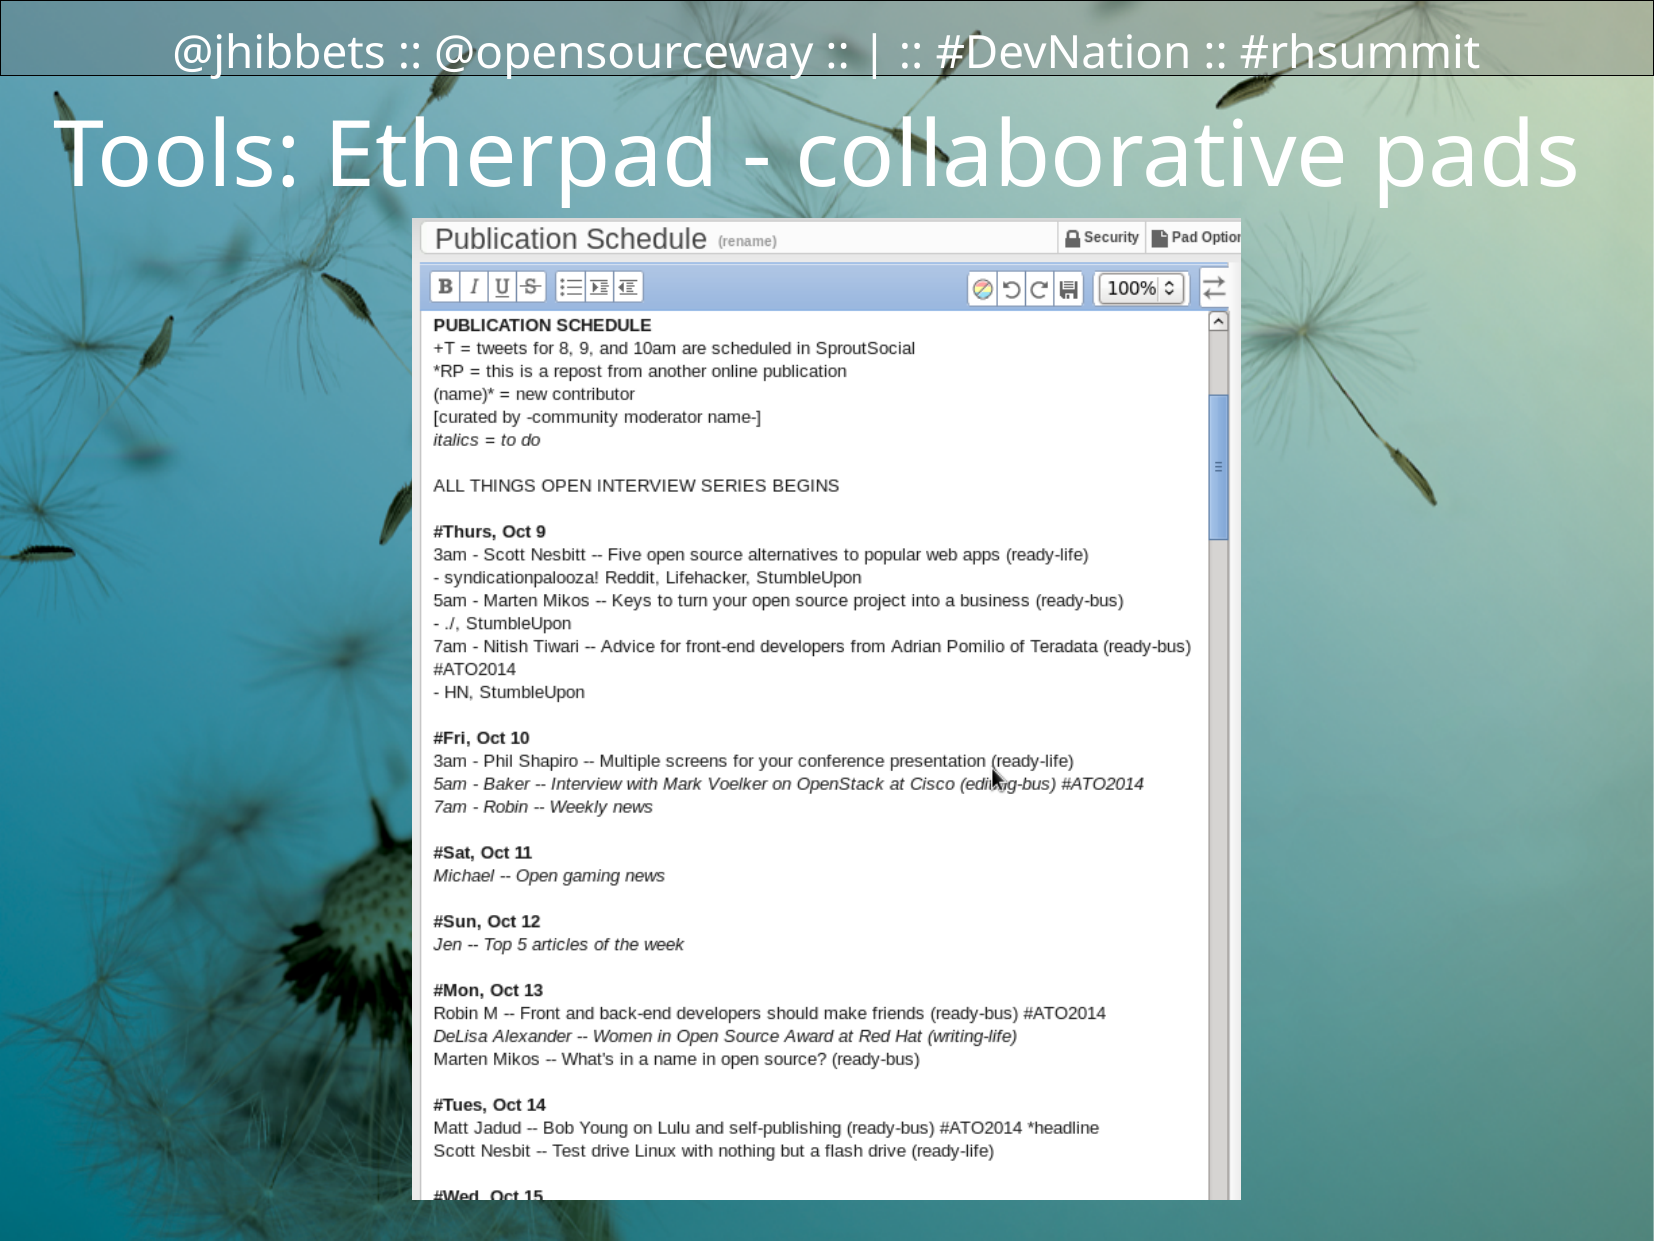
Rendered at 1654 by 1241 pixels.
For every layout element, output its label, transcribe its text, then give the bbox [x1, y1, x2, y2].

picture [0, 76, 1654, 1241]
title Tools: Etherpad - collaborative pads [30, 47, 1606, 255]
